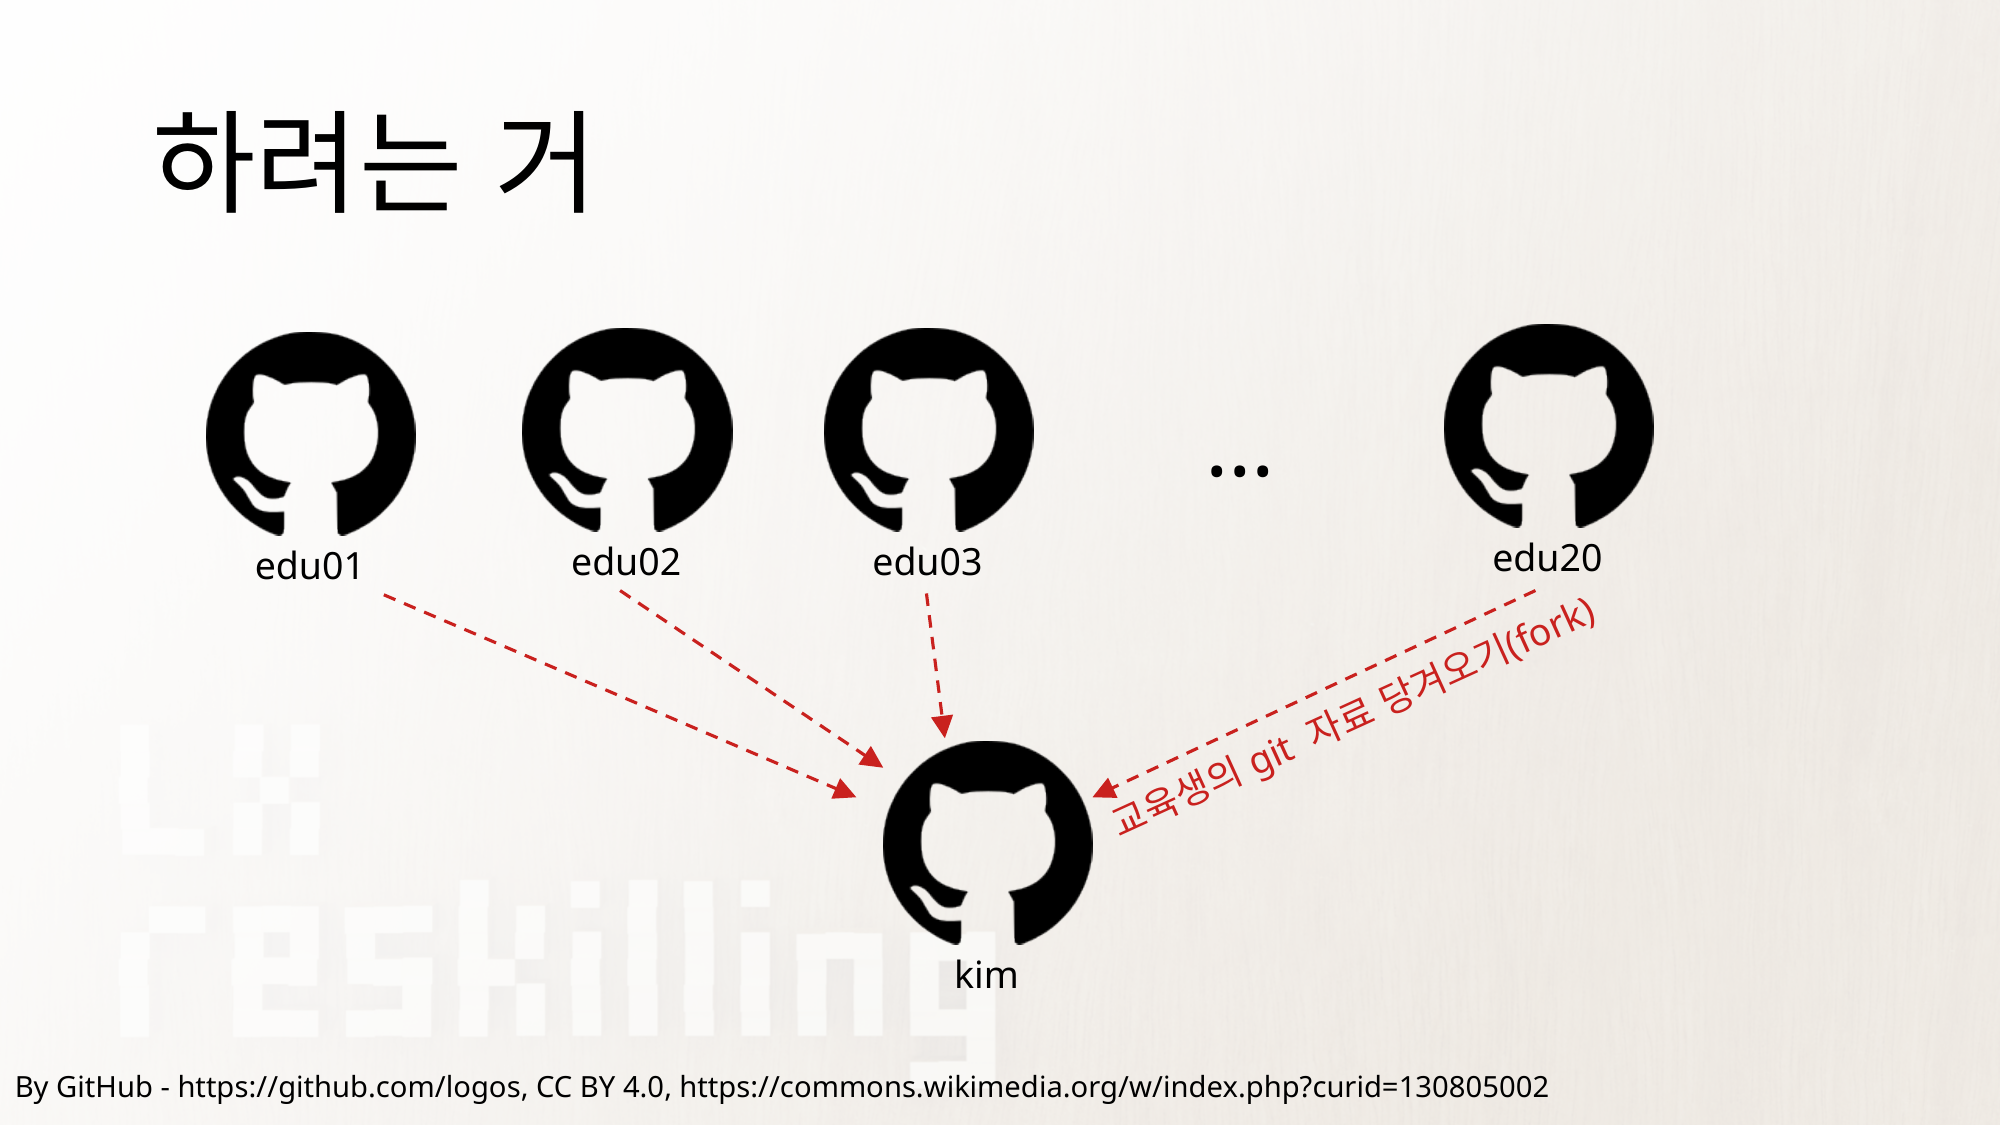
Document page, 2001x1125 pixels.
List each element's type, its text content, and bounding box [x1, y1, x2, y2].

picture [883, 741, 1093, 945]
text_box edu03 [824, 531, 1031, 591]
text_box kim [883, 944, 1090, 1004]
text_box edu20 [1444, 527, 1651, 587]
text_box edu01 [206, 535, 414, 595]
text_box 교육생의 git 자료 당겨오기(fork) [1071, 565, 1634, 864]
picture [824, 328, 1034, 532]
text_box ... [1181, 413, 1300, 473]
picture [1444, 324, 1654, 528]
picture [206, 332, 416, 536]
text_box By GitHub - https://github.com/logos, CC BY 4.0, https://commons.wikimedia.org/w/index.php?curid=130805002 [0, 1047, 1949, 1125]
text_box edu20 [1586, 547, 1597, 569]
picture [522, 328, 733, 532]
text_box edu02 [522, 531, 730, 591]
title 하려는 거 [137, 59, 1863, 278]
